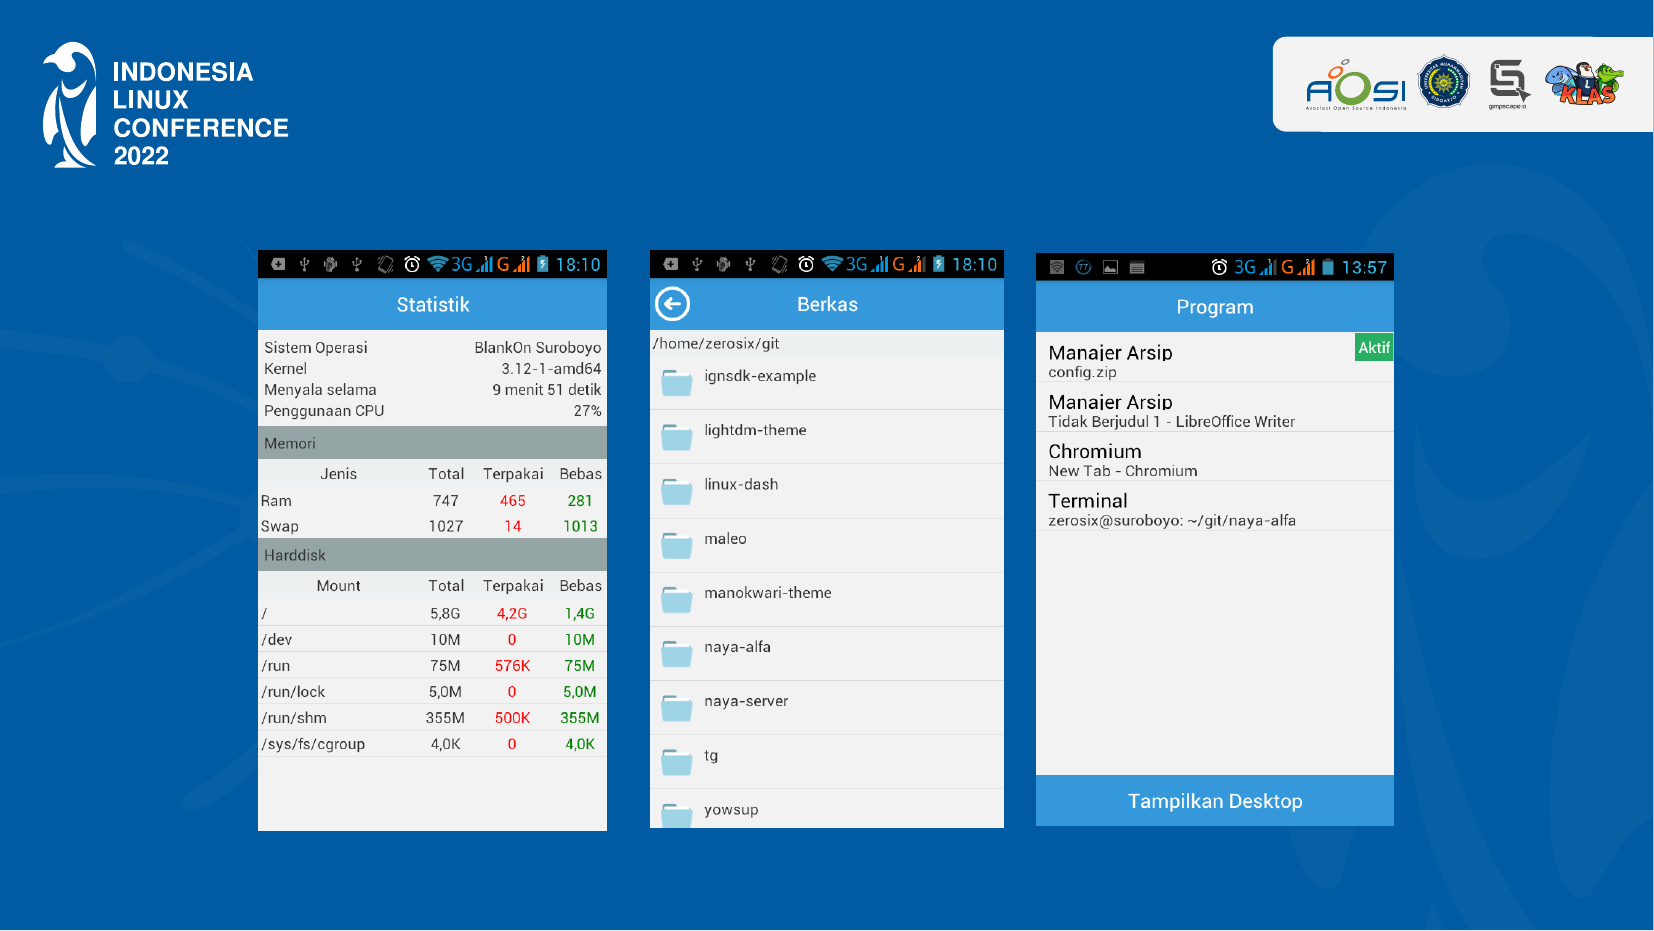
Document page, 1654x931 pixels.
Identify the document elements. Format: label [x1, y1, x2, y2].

picture [1545, 62, 1624, 105]
picture [1036, 253, 1394, 826]
picture [1417, 54, 1471, 108]
picture [650, 250, 1004, 828]
picture [258, 250, 607, 831]
